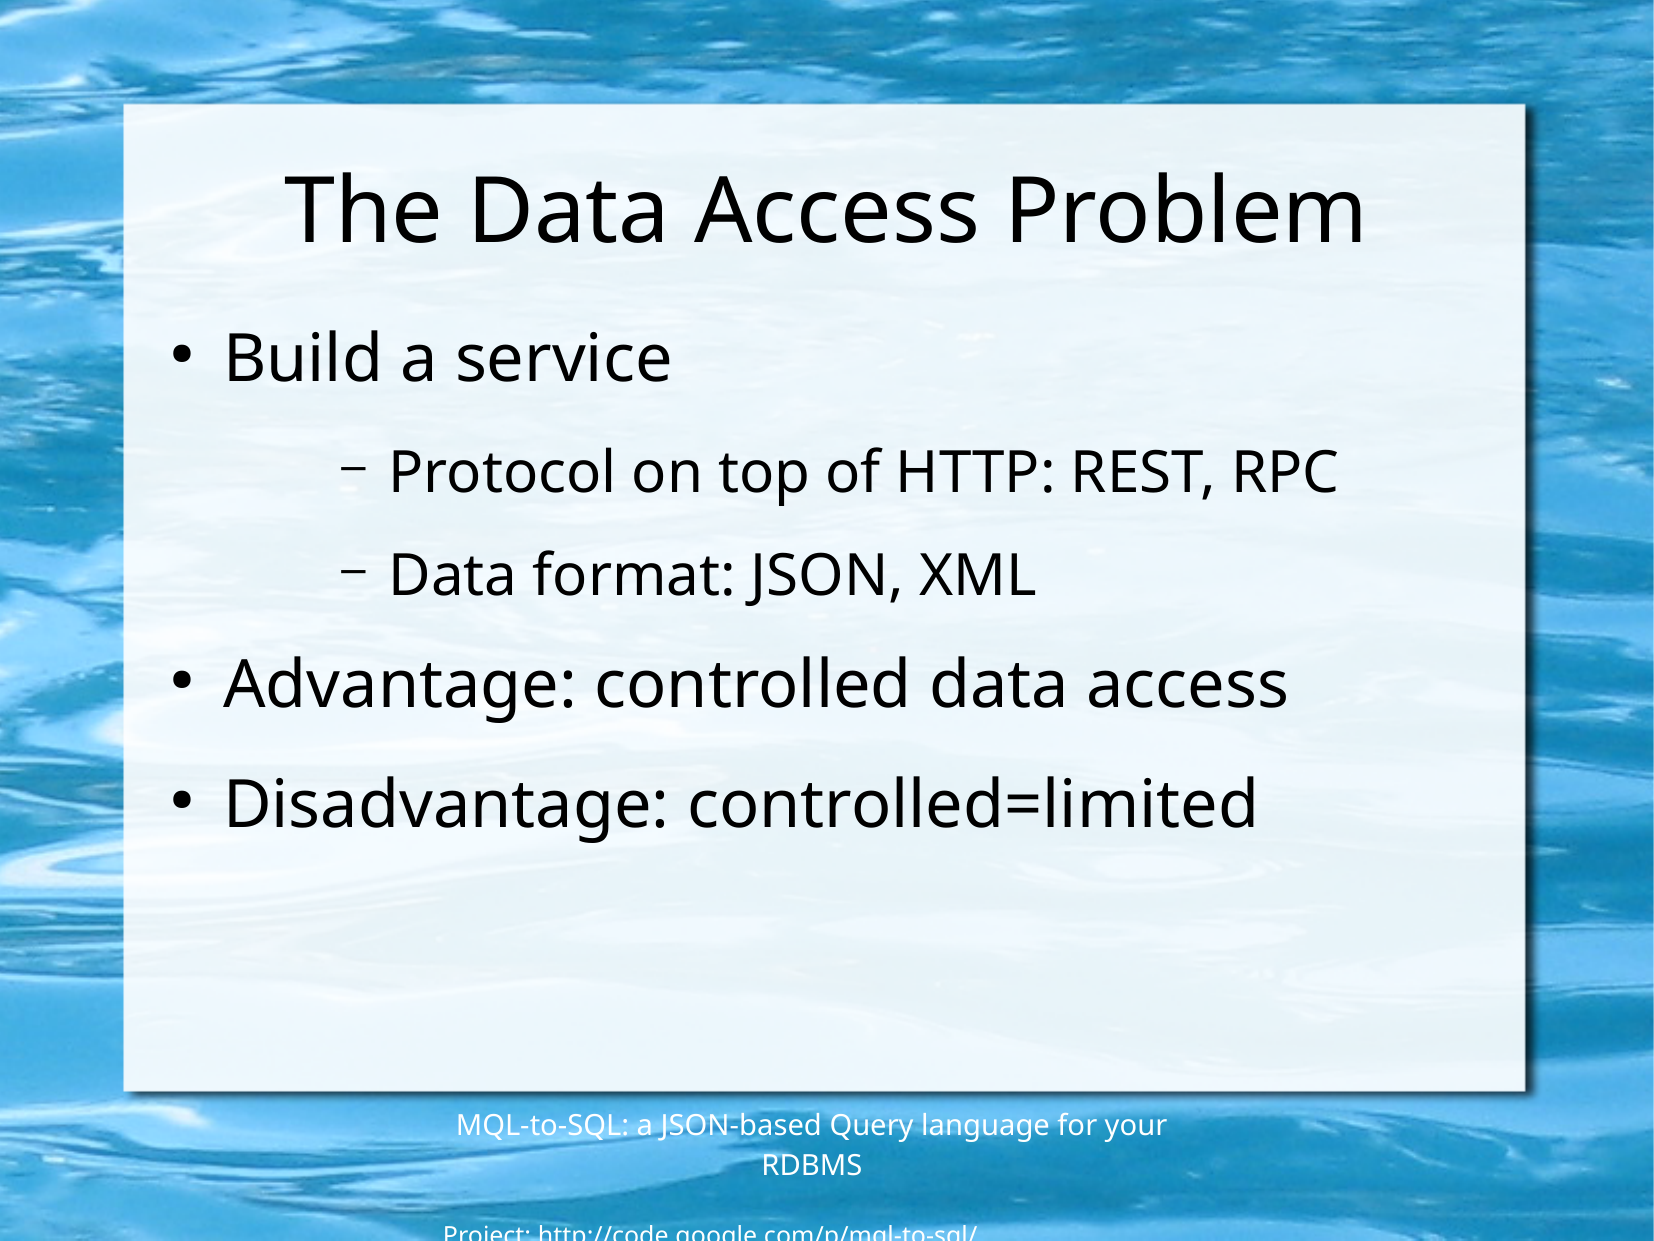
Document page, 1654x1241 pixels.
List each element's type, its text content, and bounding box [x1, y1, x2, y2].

picture [0, 0, 1654, 1241]
picture [471, 1232, 478, 1241]
picture [710, 1232, 717, 1241]
picture [827, 1232, 835, 1241]
list Build a service Protocol on top of HTTP: REST, RPC Data format: JSON, XML Advantage: controlled data access Disadvantage: controlled=limited [152, 310, 1511, 893]
picture [780, 1232, 787, 1241]
picture [541, 1232, 548, 1241]
picture [679, 1232, 686, 1241]
picture [852, 1232, 859, 1241]
picture [694, 1232, 701, 1241]
picture [795, 1232, 802, 1241]
picture [876, 1232, 883, 1241]
picture [447, 1228, 454, 1235]
picture [628, 1232, 635, 1241]
picture [643, 1232, 650, 1241]
picture [575, 1232, 583, 1241]
picture [804, 1232, 810, 1241]
picture [725, 1232, 732, 1241]
picture [861, 1232, 867, 1241]
title The Data Access Problem [147, 118, 1506, 296]
picture [950, 1232, 957, 1241]
picture [914, 1232, 921, 1241]
